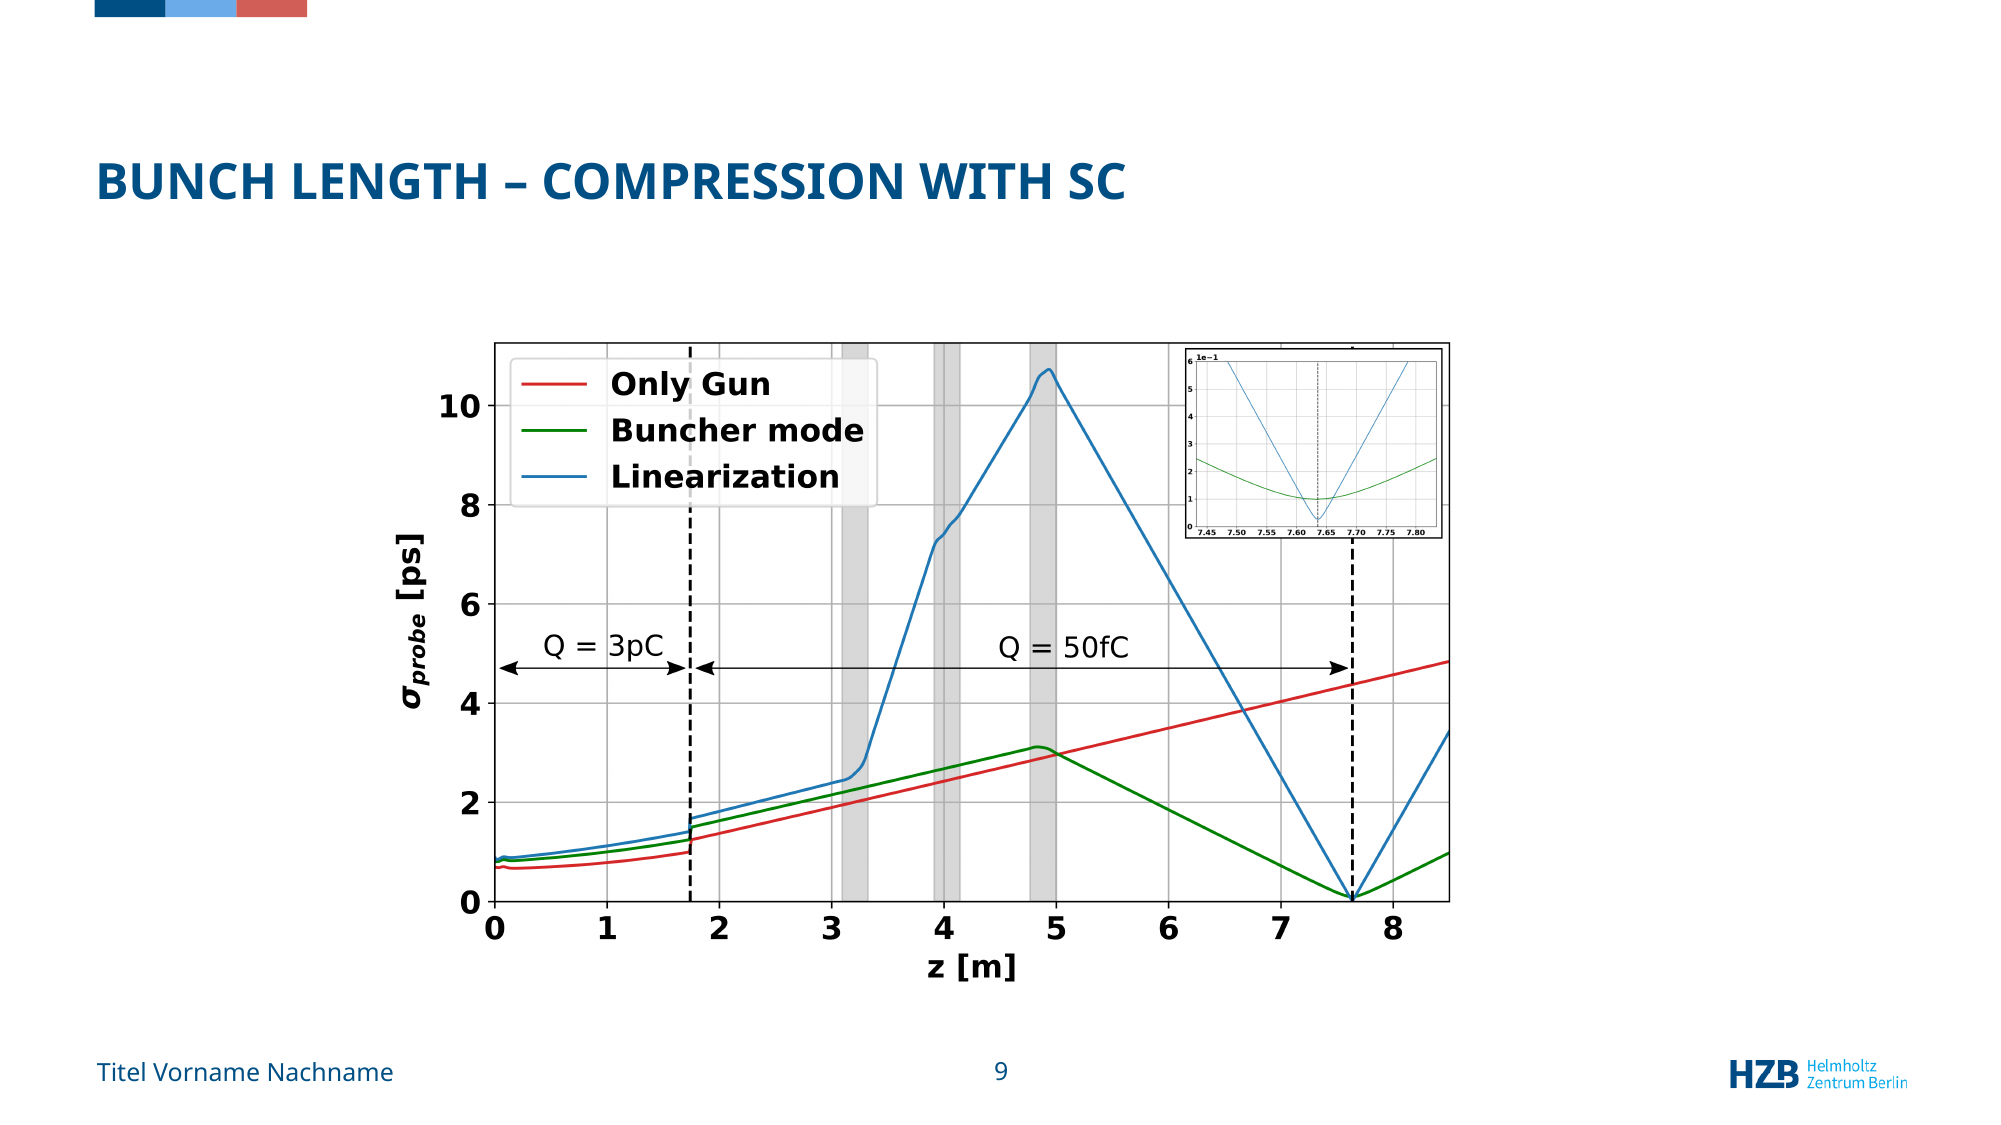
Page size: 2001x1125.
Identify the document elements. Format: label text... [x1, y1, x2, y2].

title Bunch length – compression with sc [94, 137, 1351, 211]
picture [358, 309, 1483, 1013]
